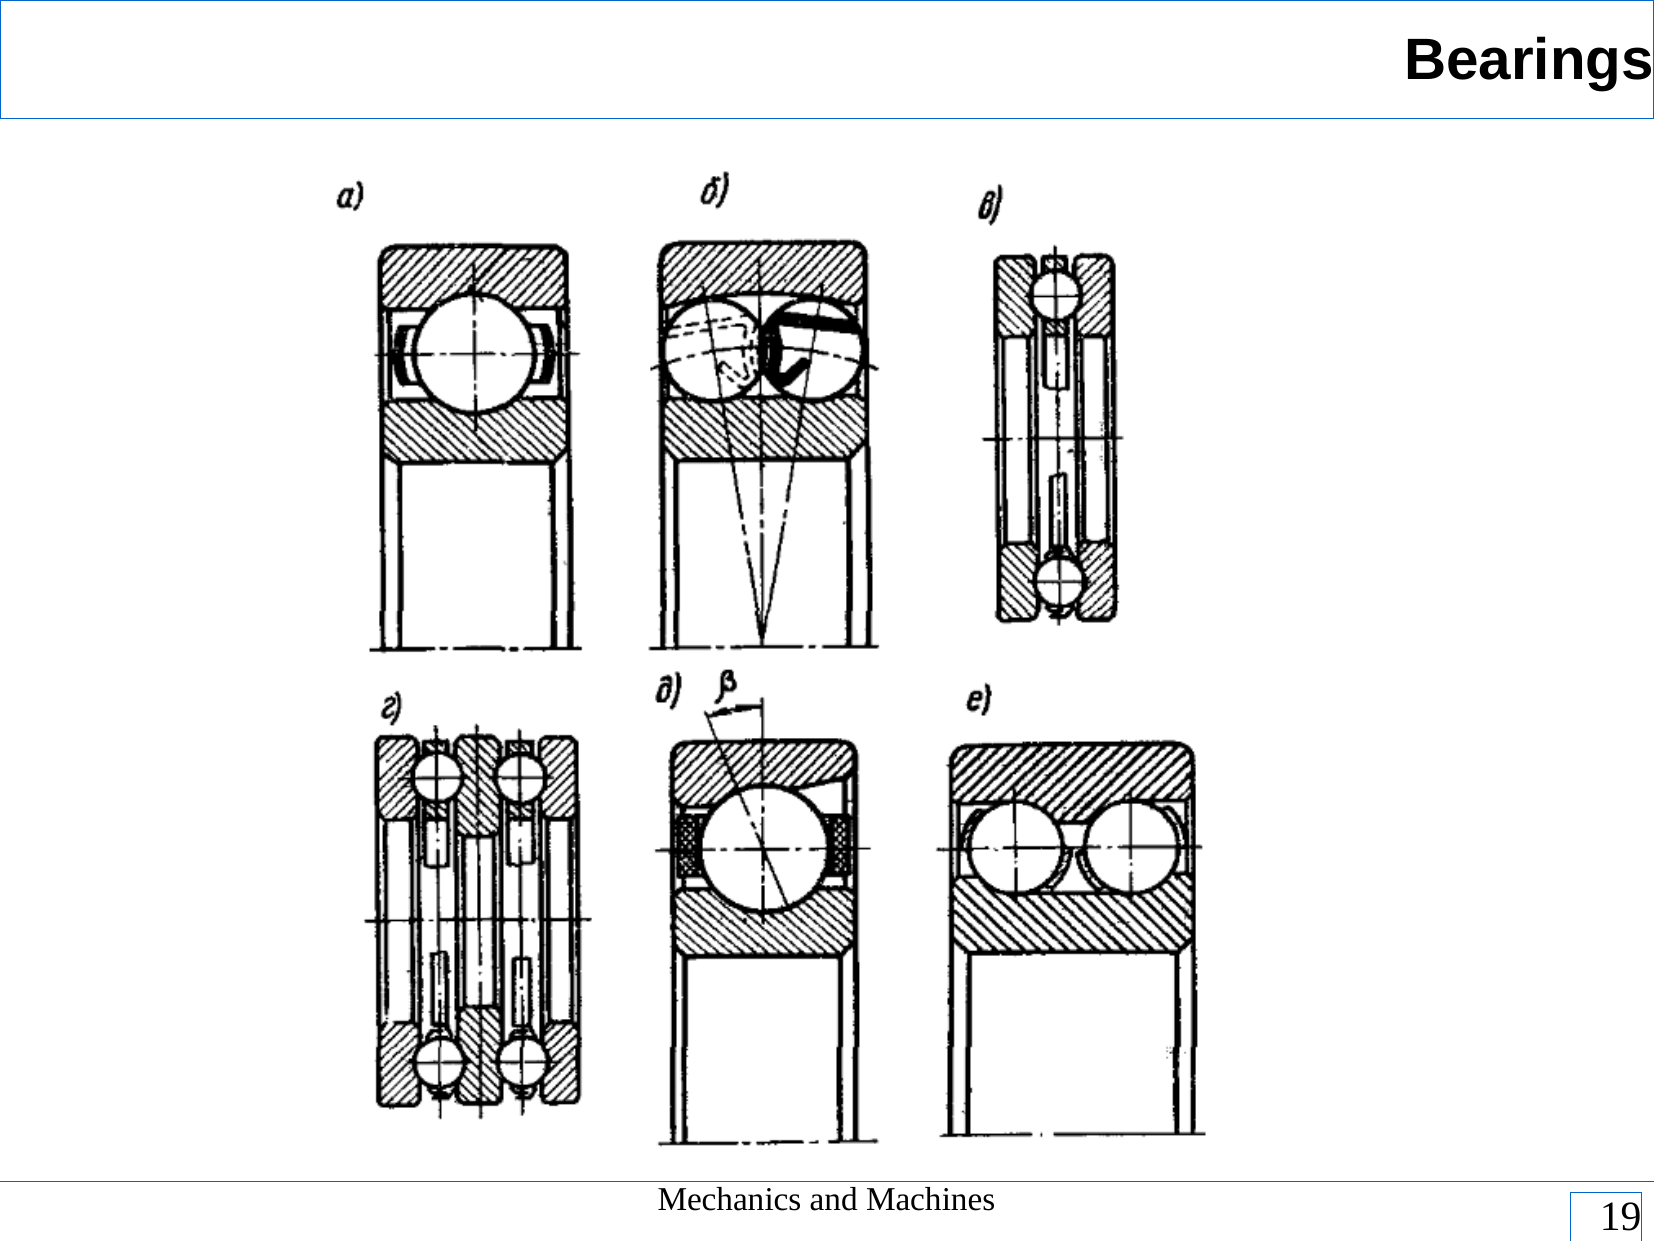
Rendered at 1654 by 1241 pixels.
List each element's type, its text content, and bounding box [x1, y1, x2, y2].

title Bearings [0, 0, 1654, 119]
picture [285, 149, 1276, 1165]
